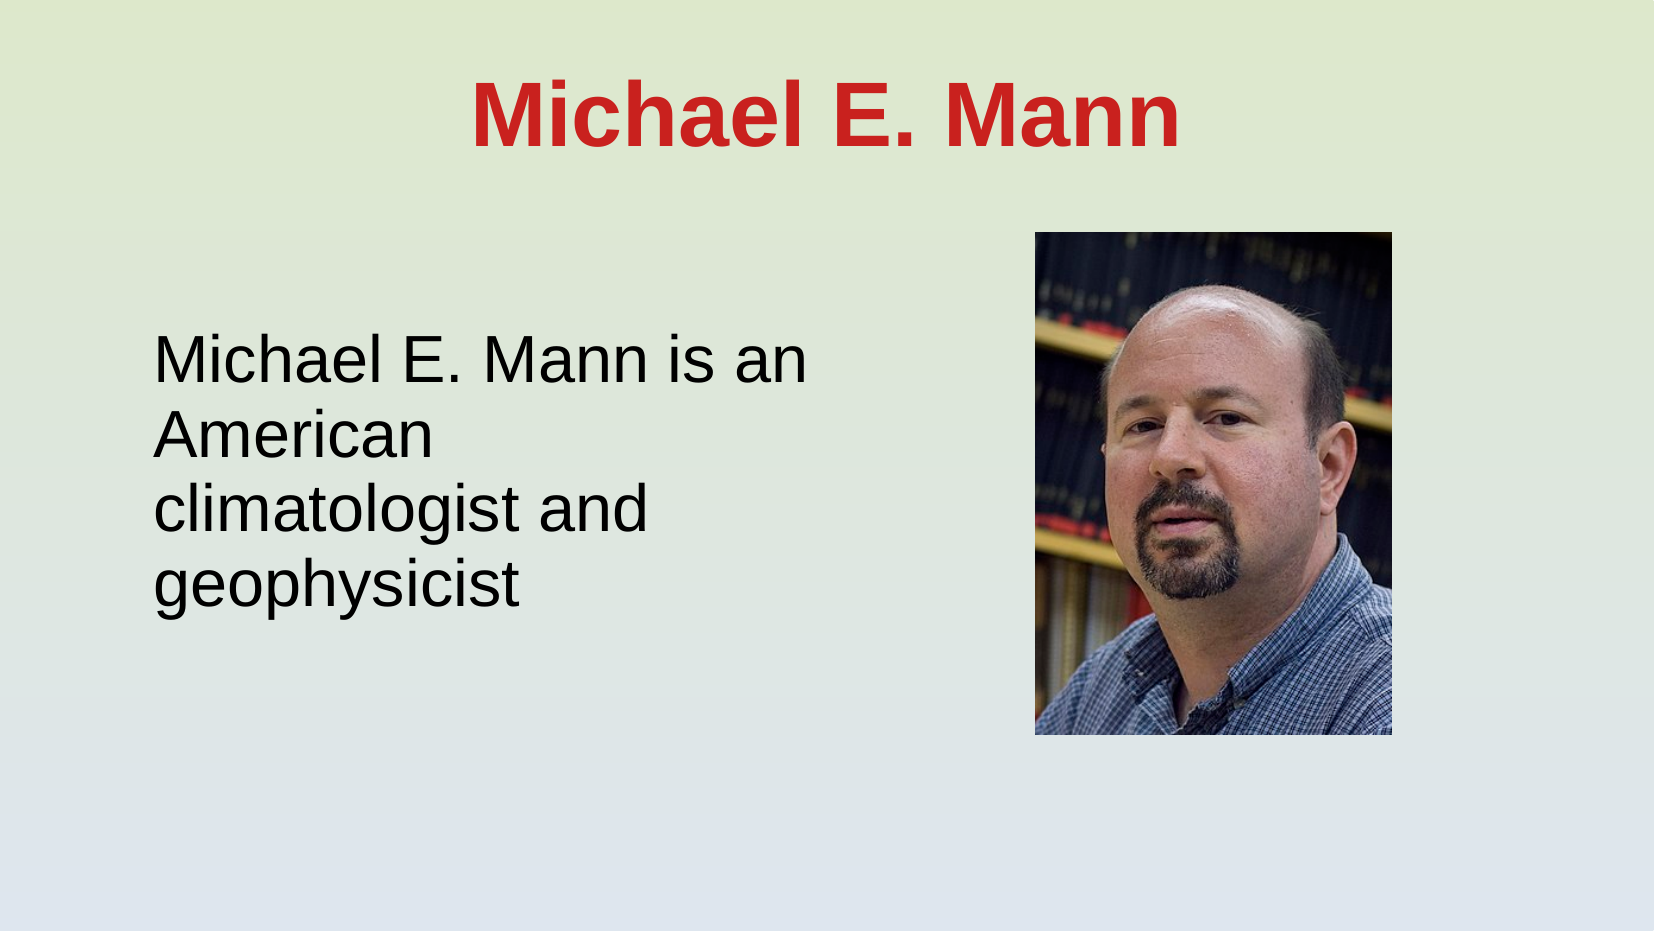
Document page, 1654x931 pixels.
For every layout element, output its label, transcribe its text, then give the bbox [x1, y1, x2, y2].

title Michael E. Mann [82, 37, 1571, 193]
list Michael E. Mann is an American climatologist and geophysicist [82, 217, 809, 758]
picture [1035, 232, 1392, 736]
